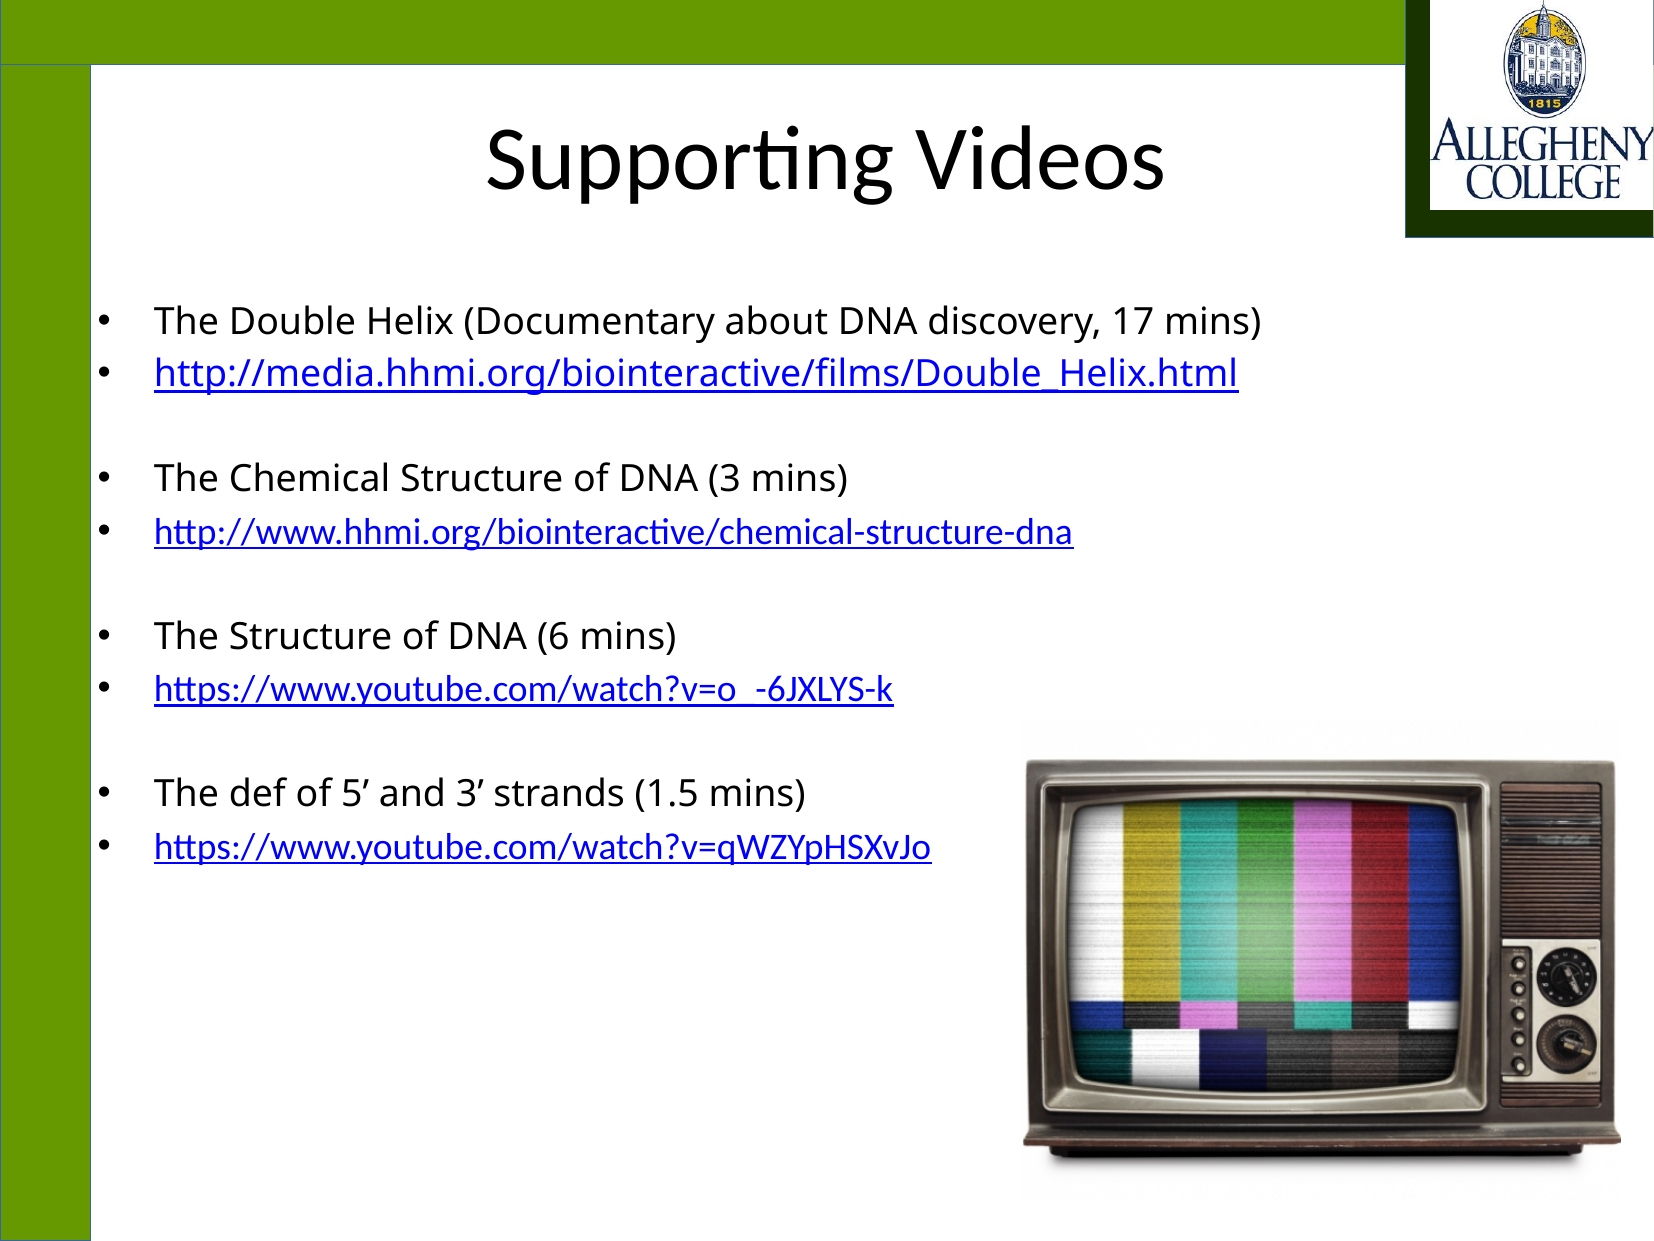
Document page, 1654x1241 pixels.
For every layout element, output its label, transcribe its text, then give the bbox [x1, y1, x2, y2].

text_box [0, 0, 1654, 1241]
picture [1430, 0, 1654, 210]
list The Double Helix (Documentary about DNA discovery, 17 mins) http://media.hhmi.org/biointeractive/films/Double_Helix.html The Chemical Structure of DNA (3 mins) http://www.hhmi.org/biointeractive/chemical-structure-dna The Structure of DNA (6 mins) https://www.youtube.com/watch?v=o_-6JXLYS-k The def of 5’ and 3’ strands (1.5 mins) https://www.youtube.com/watch?v=qWZYpHSXvJo [91, 289, 1571, 1108]
title Supporting Videos [91, 65, 1571, 257]
picture [1020, 719, 1621, 1201]
